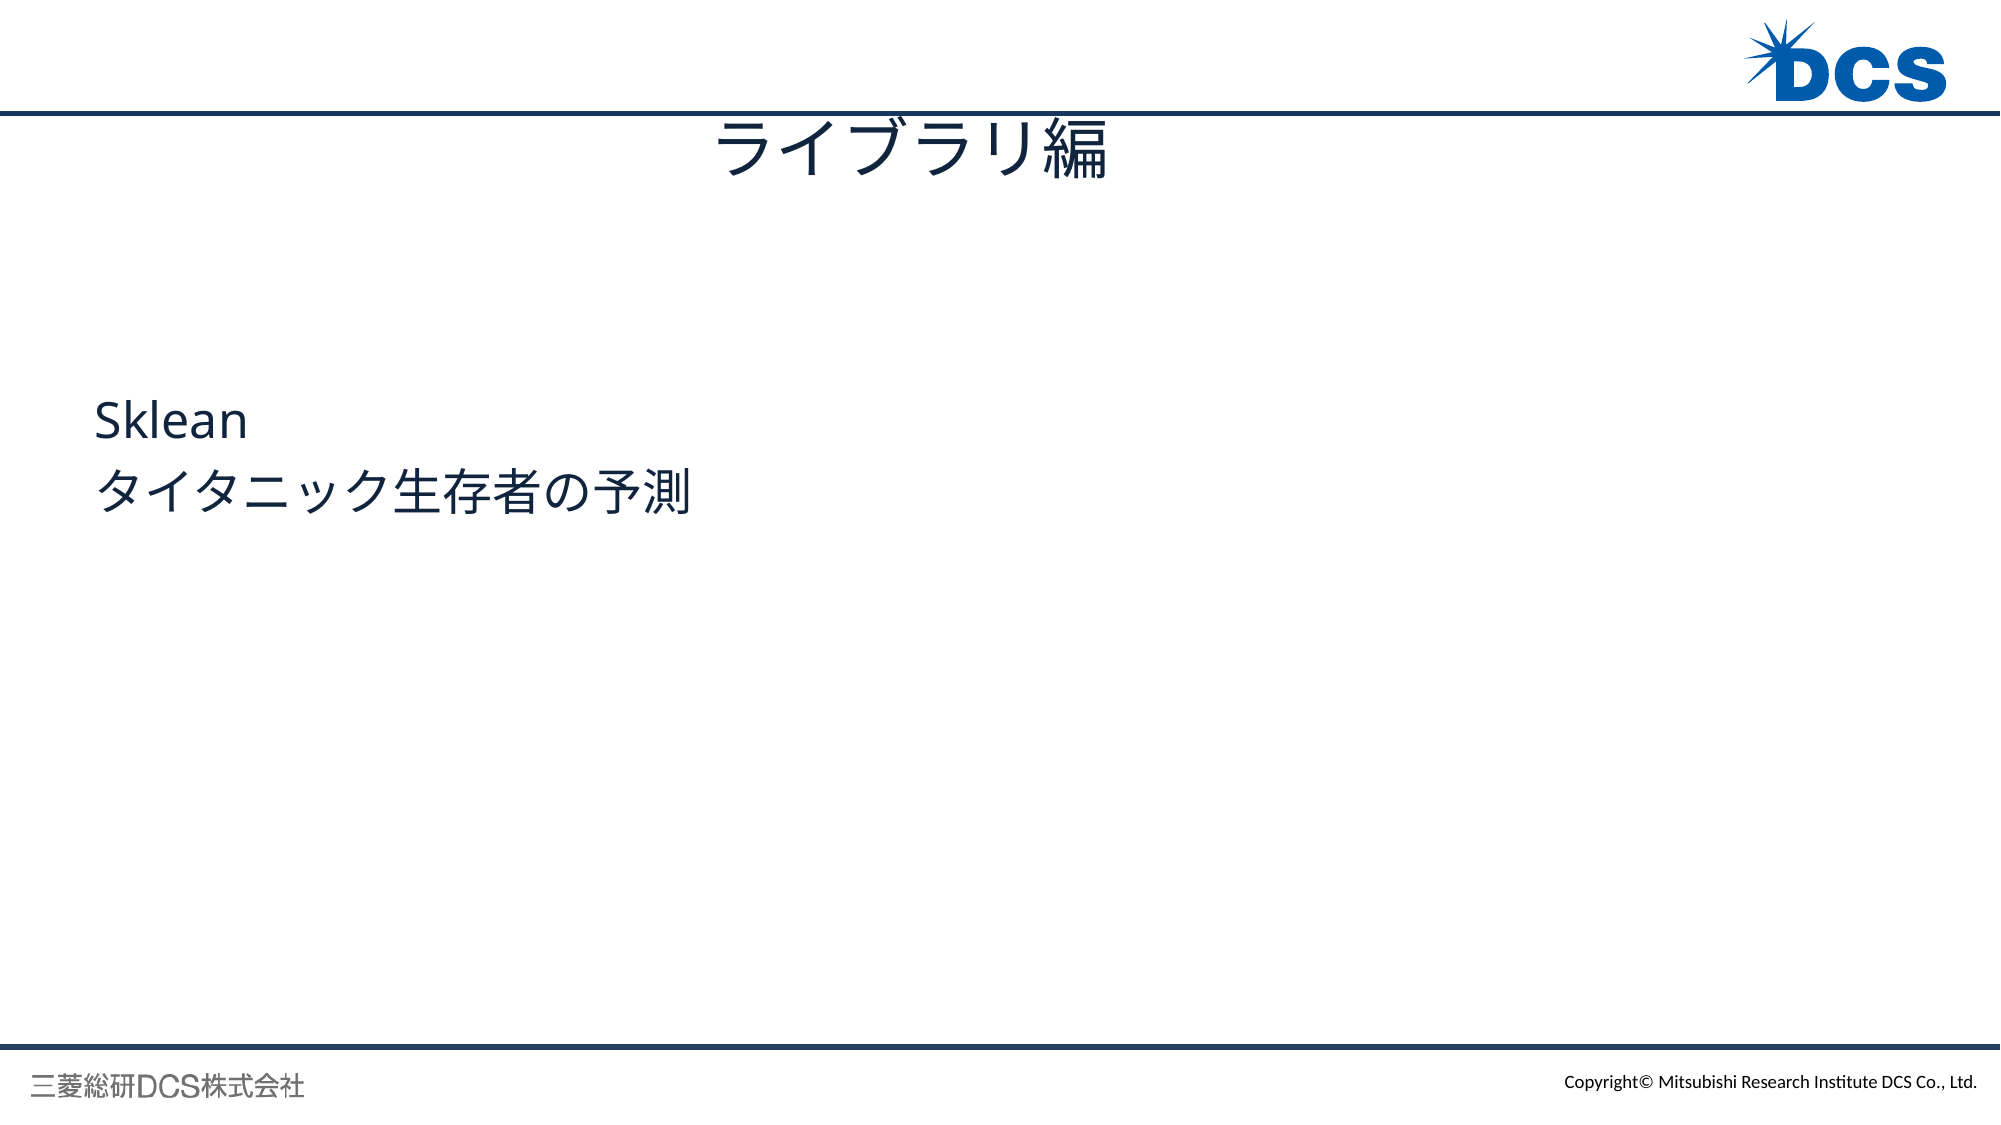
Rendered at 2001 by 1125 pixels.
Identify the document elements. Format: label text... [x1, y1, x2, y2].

title ライブラリ編 [82, 94, 1737, 199]
picture [31, 1073, 304, 1098]
text_box Sklean タイタニック生存者の予測 [94, 198, 2000, 689]
